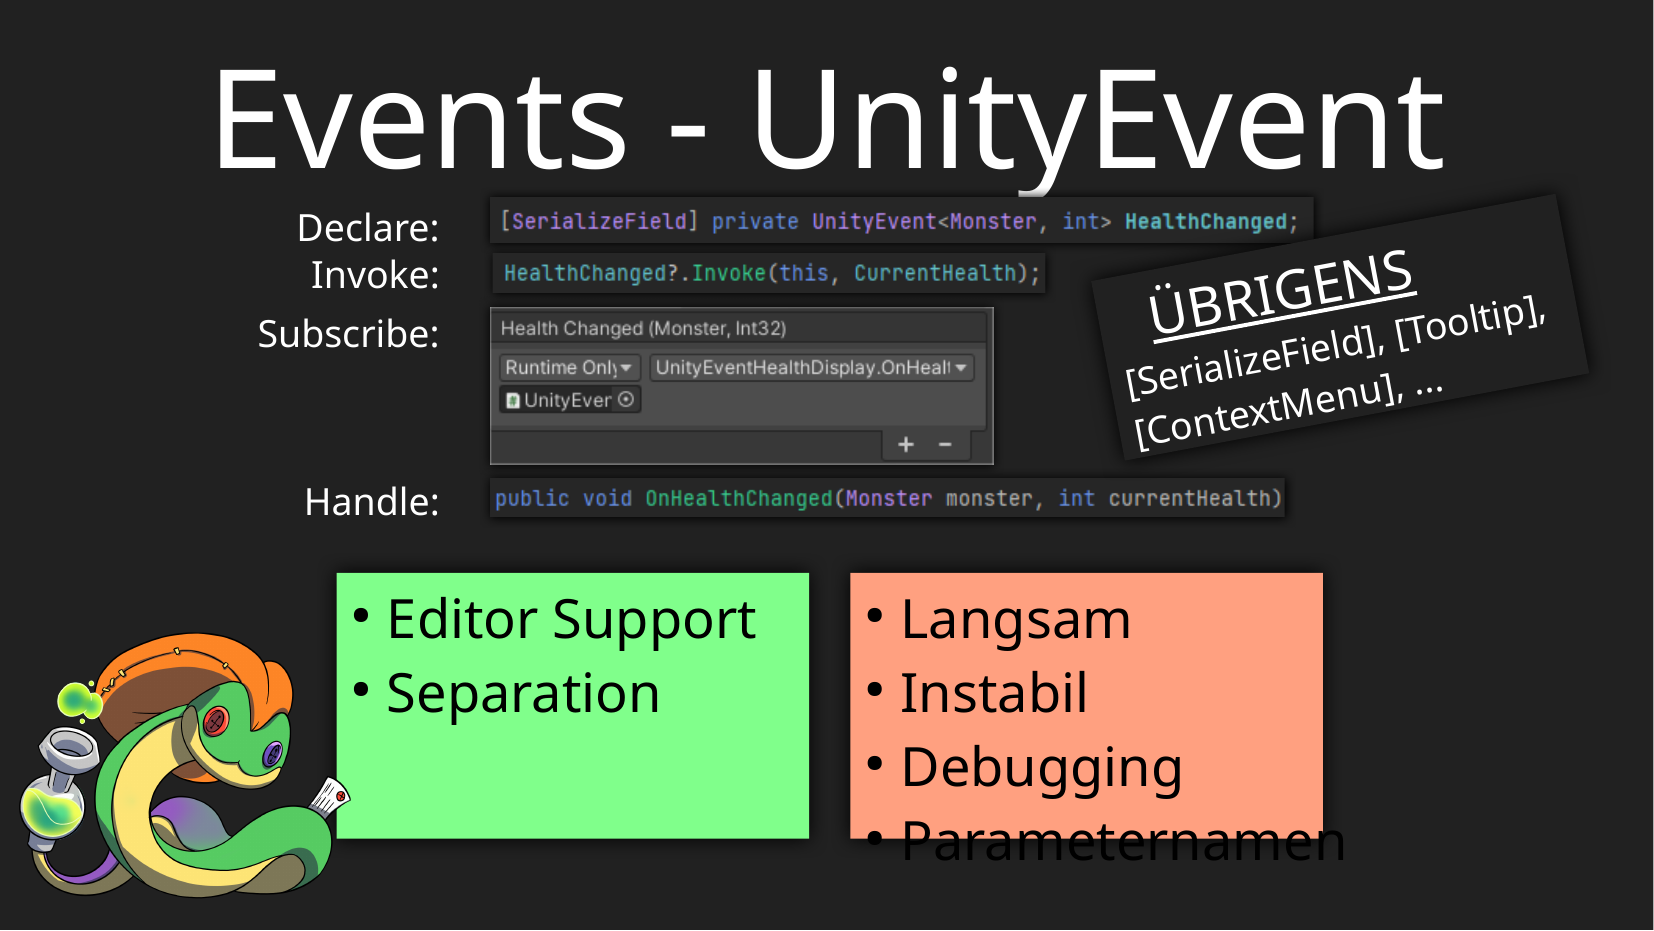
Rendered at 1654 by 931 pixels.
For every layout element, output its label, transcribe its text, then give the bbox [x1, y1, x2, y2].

text_box Handle: [129, 468, 455, 528]
text_box Langsam Instabil Debugging Parameternamen [850, 572, 1323, 839]
picture [0, 615, 402, 931]
picture [490, 197, 1314, 243]
text_box ÜBRIGENS [SerializeField], [Tooltip], [ContextMenu], ... [1091, 193, 1590, 461]
text_box Declare: [129, 193, 455, 241]
picture [490, 307, 994, 465]
picture [490, 478, 1285, 517]
text_box Editor Support Separation [336, 572, 810, 839]
text_box Invoke: [129, 241, 455, 299]
picture [492, 253, 1046, 293]
text_box Subscribe: [129, 299, 455, 359]
title Events - UnityEvent [82, 35, 1571, 194]
